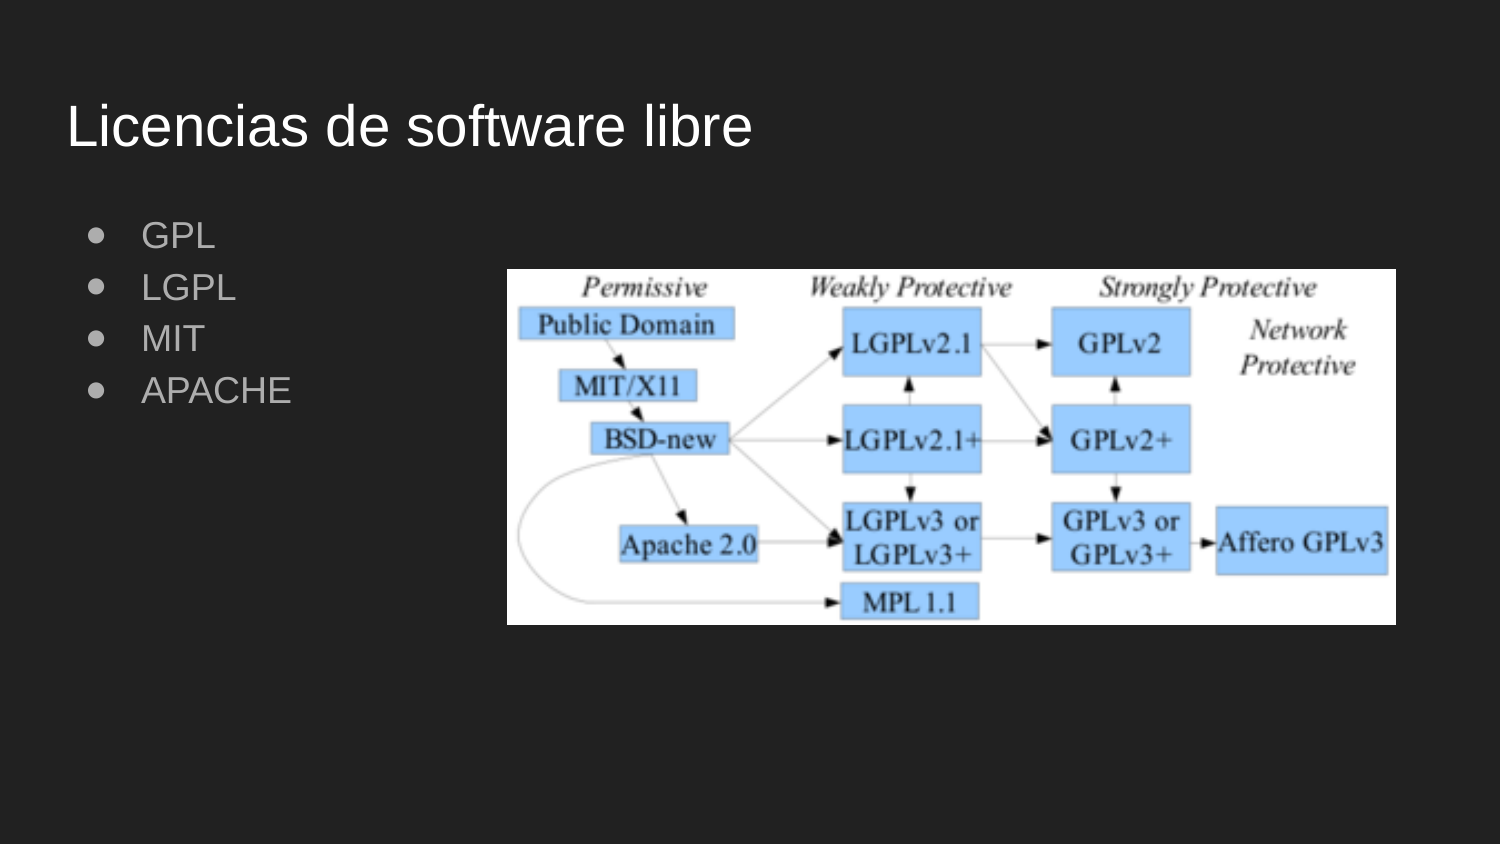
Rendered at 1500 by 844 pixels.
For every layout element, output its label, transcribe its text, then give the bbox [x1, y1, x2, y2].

title Licencias de software libre [51, 72, 1449, 167]
list GPL LGPL MIT APACHE [51, 189, 750, 750]
picture [507, 269, 1396, 625]
